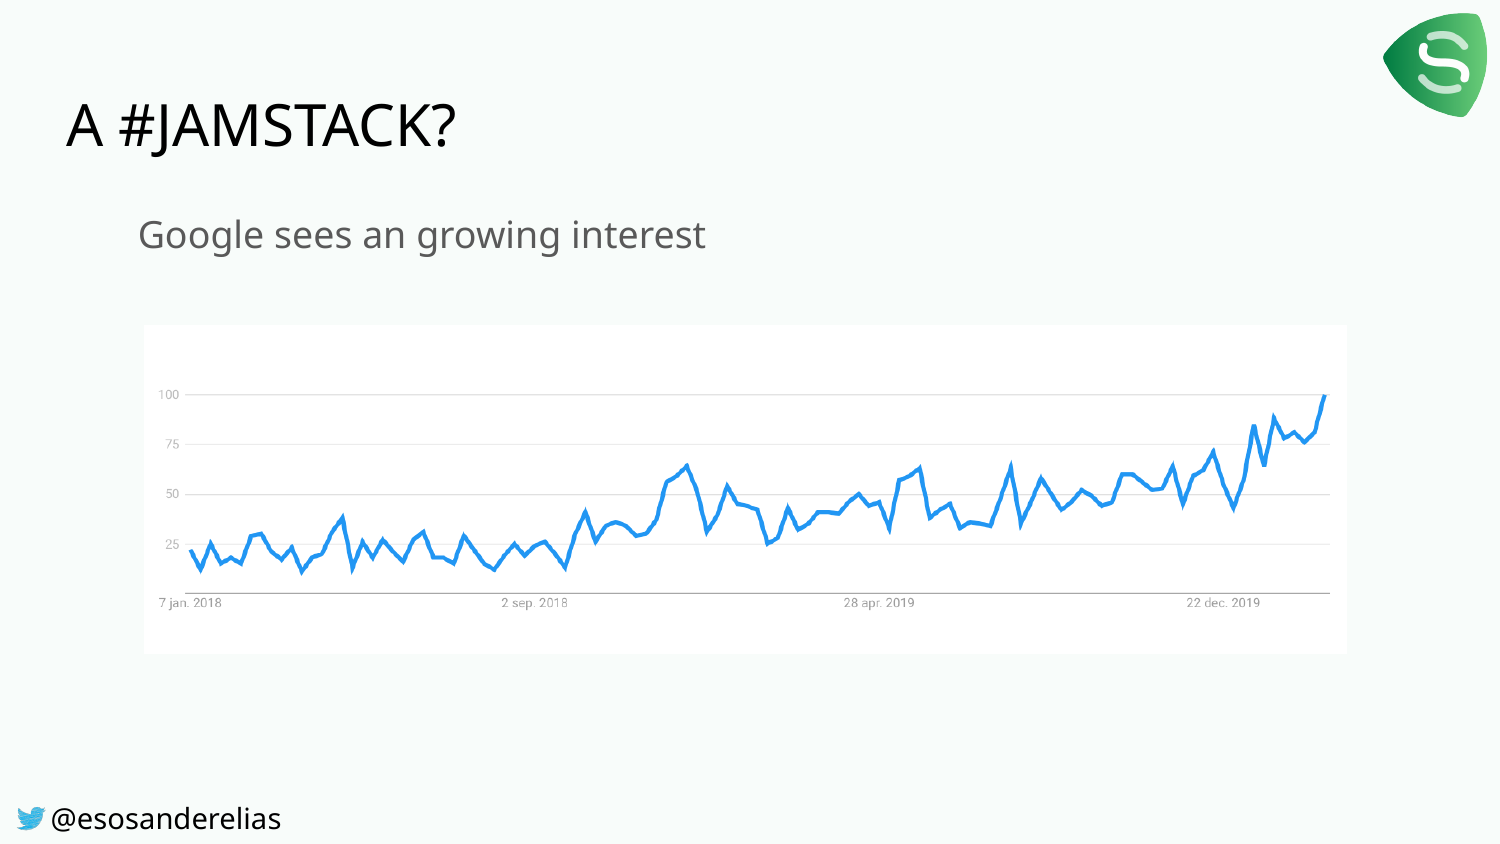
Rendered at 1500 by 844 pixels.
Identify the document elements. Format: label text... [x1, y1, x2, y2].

title A #JAMSTACK? [51, 72, 1449, 167]
picture [2, 790, 60, 844]
picture [144, 325, 1347, 654]
list Google sees an growing interest [123, 189, 1449, 750]
picture [1376, 6, 1494, 124]
